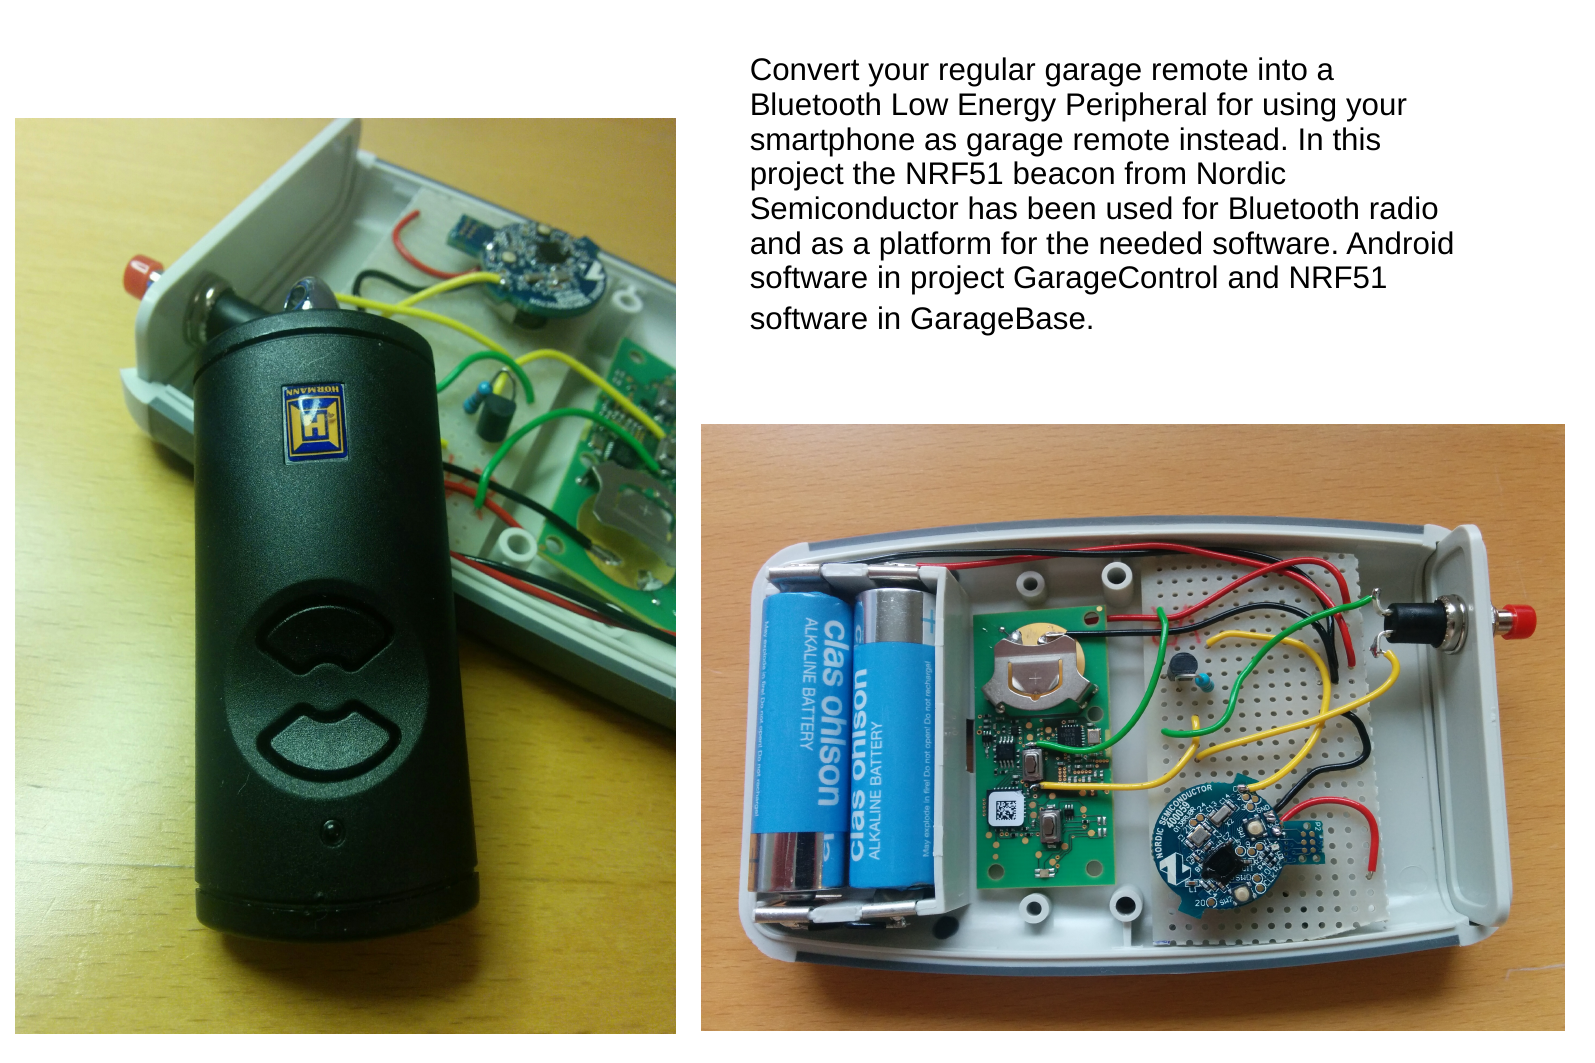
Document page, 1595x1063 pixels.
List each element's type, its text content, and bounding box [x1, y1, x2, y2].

picture [15, 118, 676, 1035]
text_box Convert your regular garage remote into a Bluetooth Low Energy Peripheral for using your smartphone as garage remote instead. In this project the NRF51 beacon from Nordic Semiconductor has been used for Bluetooth radio and as a platform for the needed software. Android software in project GarageControl and NRF51 software in GarageBase. [735, 45, 1486, 732]
picture [701, 424, 1565, 1031]
